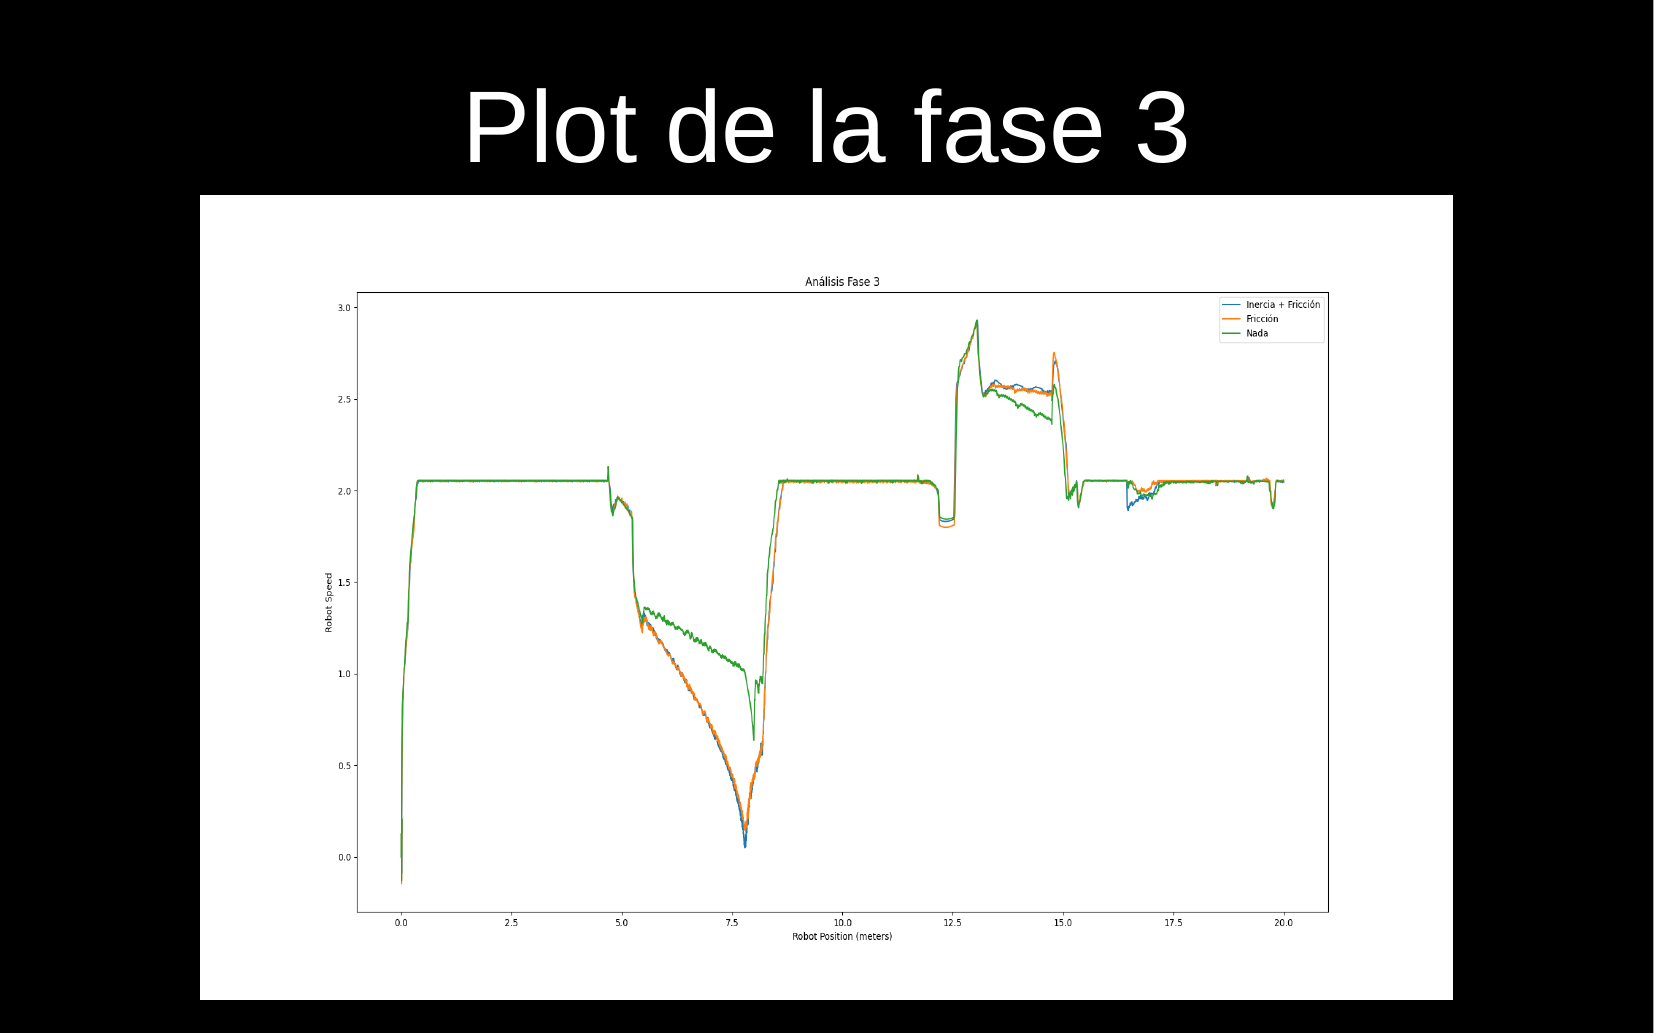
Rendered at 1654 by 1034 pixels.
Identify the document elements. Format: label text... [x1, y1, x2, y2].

picture [200, 195, 1453, 1000]
title Plot de la fase 3 [82, 41, 1571, 214]
